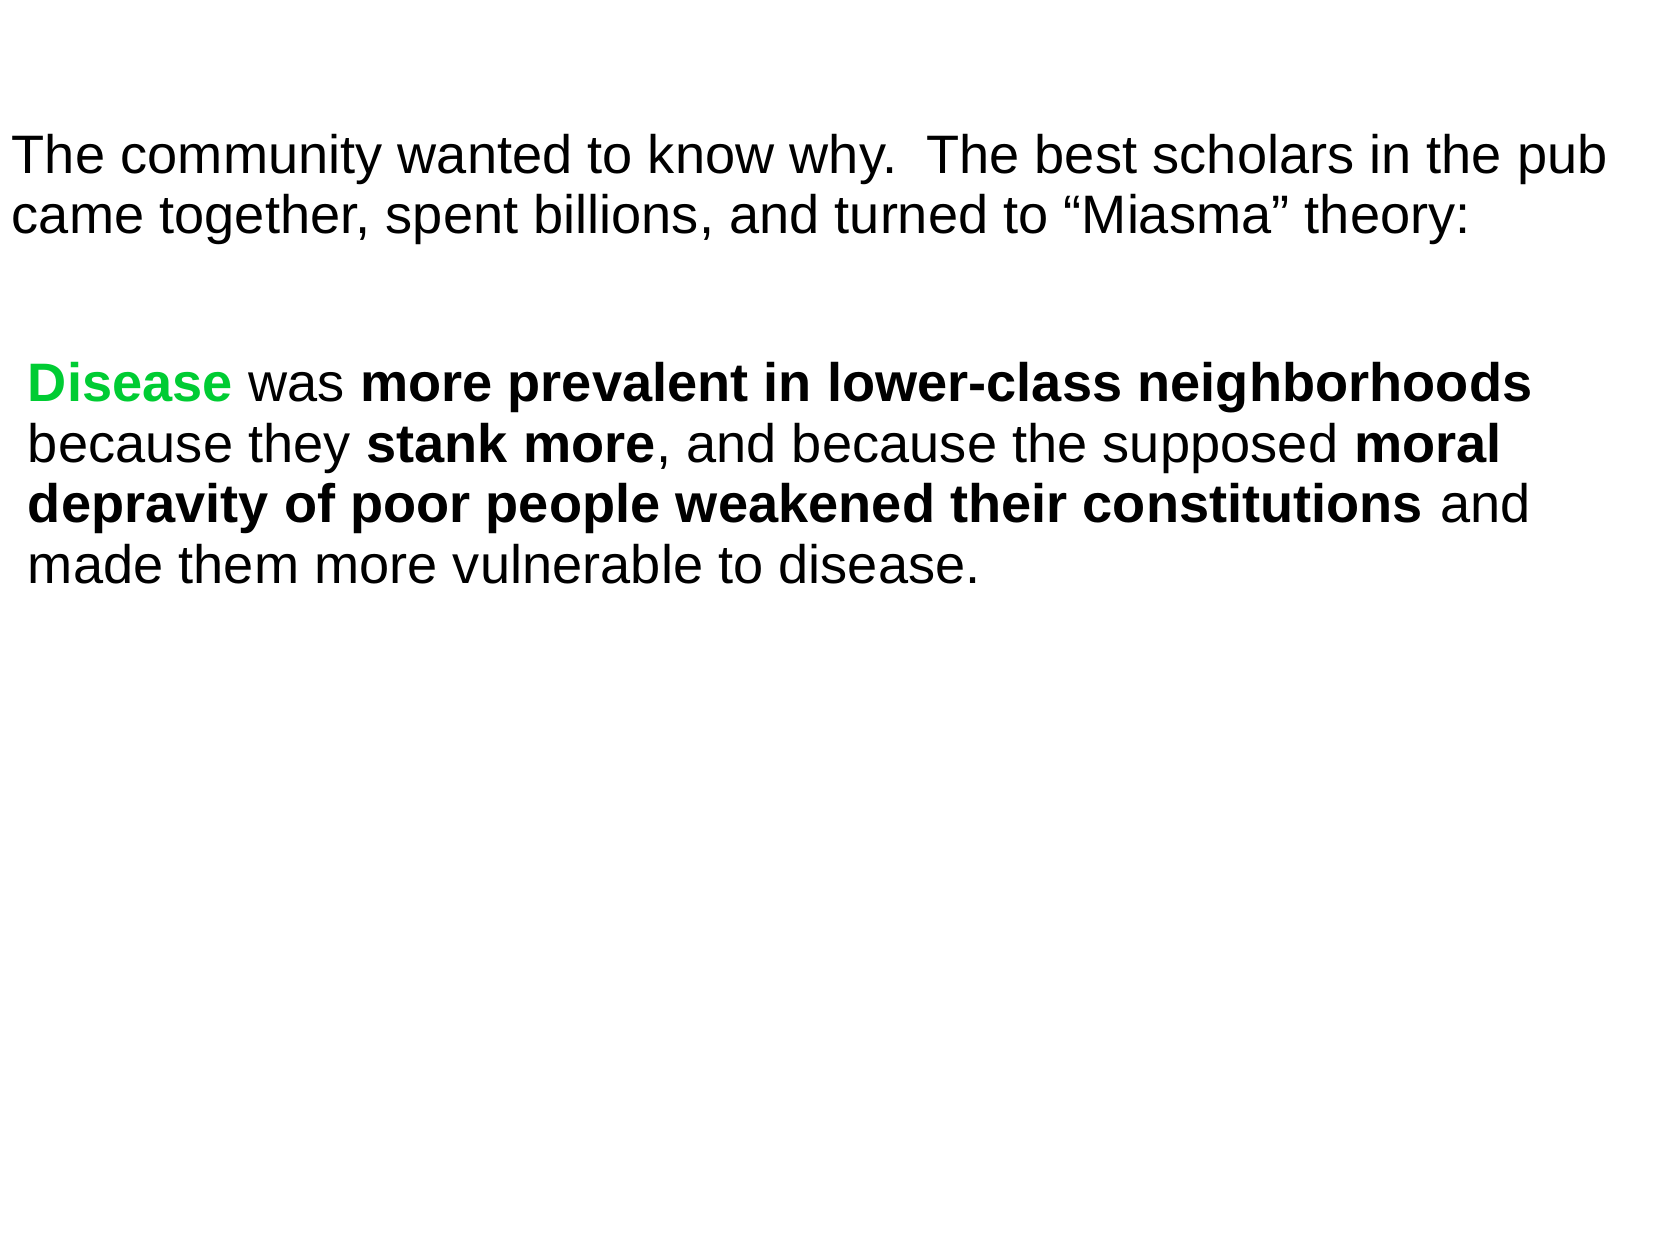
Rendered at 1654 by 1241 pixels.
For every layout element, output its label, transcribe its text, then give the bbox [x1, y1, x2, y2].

text_box The community wanted to know why. The best scholars in the pub came together, spent billions, and turned to “Miasma” theory: [0, 117, 1654, 254]
text_box Disease was more prevalent in lower-class neighborhoods because they stank more, and because the supposed moral depravity of poor people weakened their constitutions and made them more vulnerable to disease. [13, 345, 1654, 604]
